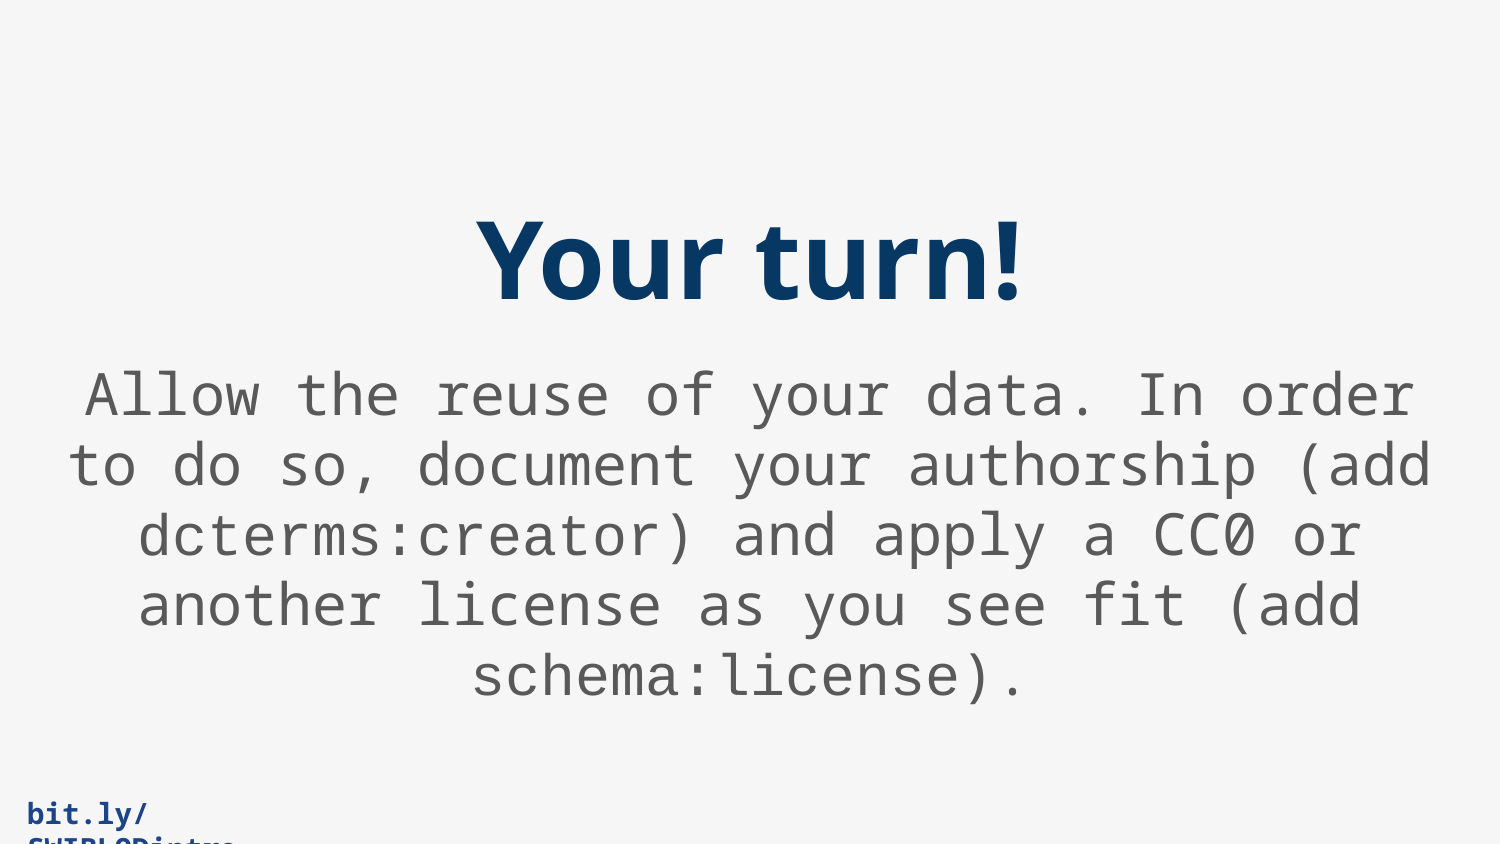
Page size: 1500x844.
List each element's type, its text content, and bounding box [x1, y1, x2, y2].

title Your turn! [51, 183, 1449, 336]
subtitle Allow the reuse of your data. In order to do so, document your authorship (add dcterms:creator) and apply a CC0 or another license as you see fit (add schema:license). [51, 341, 1449, 661]
